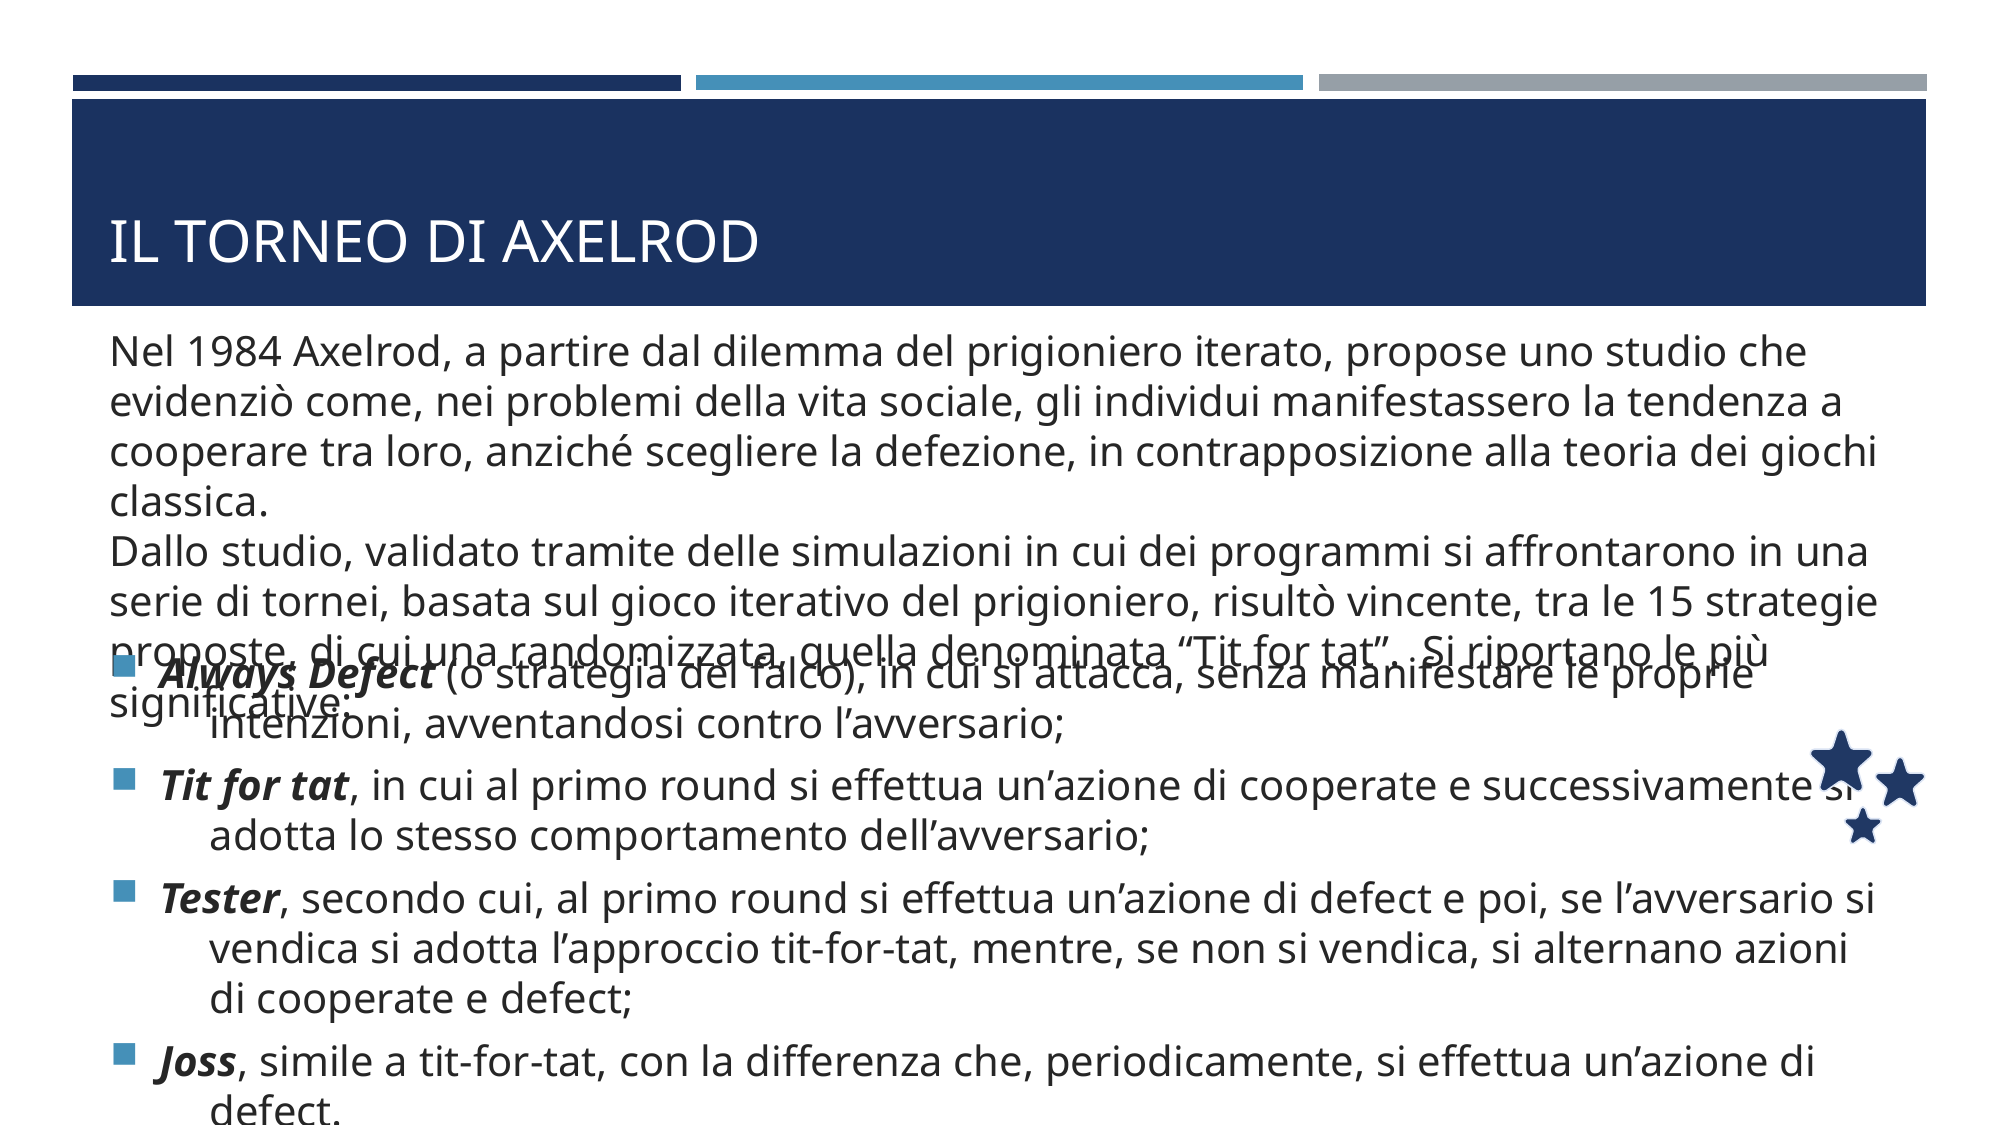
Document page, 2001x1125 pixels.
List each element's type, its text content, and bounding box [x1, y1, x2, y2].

picture [1792, 711, 1943, 862]
text_box Nel 1984 Axelrod, a partire dal dilemma del prigioniero iterato, propose uno studio che evidenziò come, nei problemi della vita sociale, gli individui manifestassero la tendenza a cooperare tra loro, anziché scegliere la defezione, in contrapposizione alla teoria dei giochi classica. Dallo studio, validato tramite delle simulazioni in cui dei programmi si affrontarono in una serie di tornei, basata sul gioco iterativo del prigioniero, risultò vincente, tra le 15 strategie proposte, di cui una randomizzata, quella denominata “Tit for tat”. Si riportano le più significative: [94, 317, 1904, 636]
title Il torneo di axelrod [94, 119, 1904, 282]
text_box Always Defect (o strategia del falco), in cui si attacca, senza manifestare le proprie intenzioni, avventandosi contro l’avversario; Tit for tat, in cui al primo round si effettua un’azione di cooperate e successivamente si adotta lo stesso comportamento dell’avversario; Tester, secondo cui, al primo round si effettua un’azione di defect e poi, se l’avversario si vendica si adotta l’approccio tit-for-tat, mentre, se non si vendica, si alternano azioni di cooperate e defect; Joss, simile a tit-for-tat, con la differenza che, periodicamente, si effettua un’azione di defect. [94, 639, 1904, 1086]
